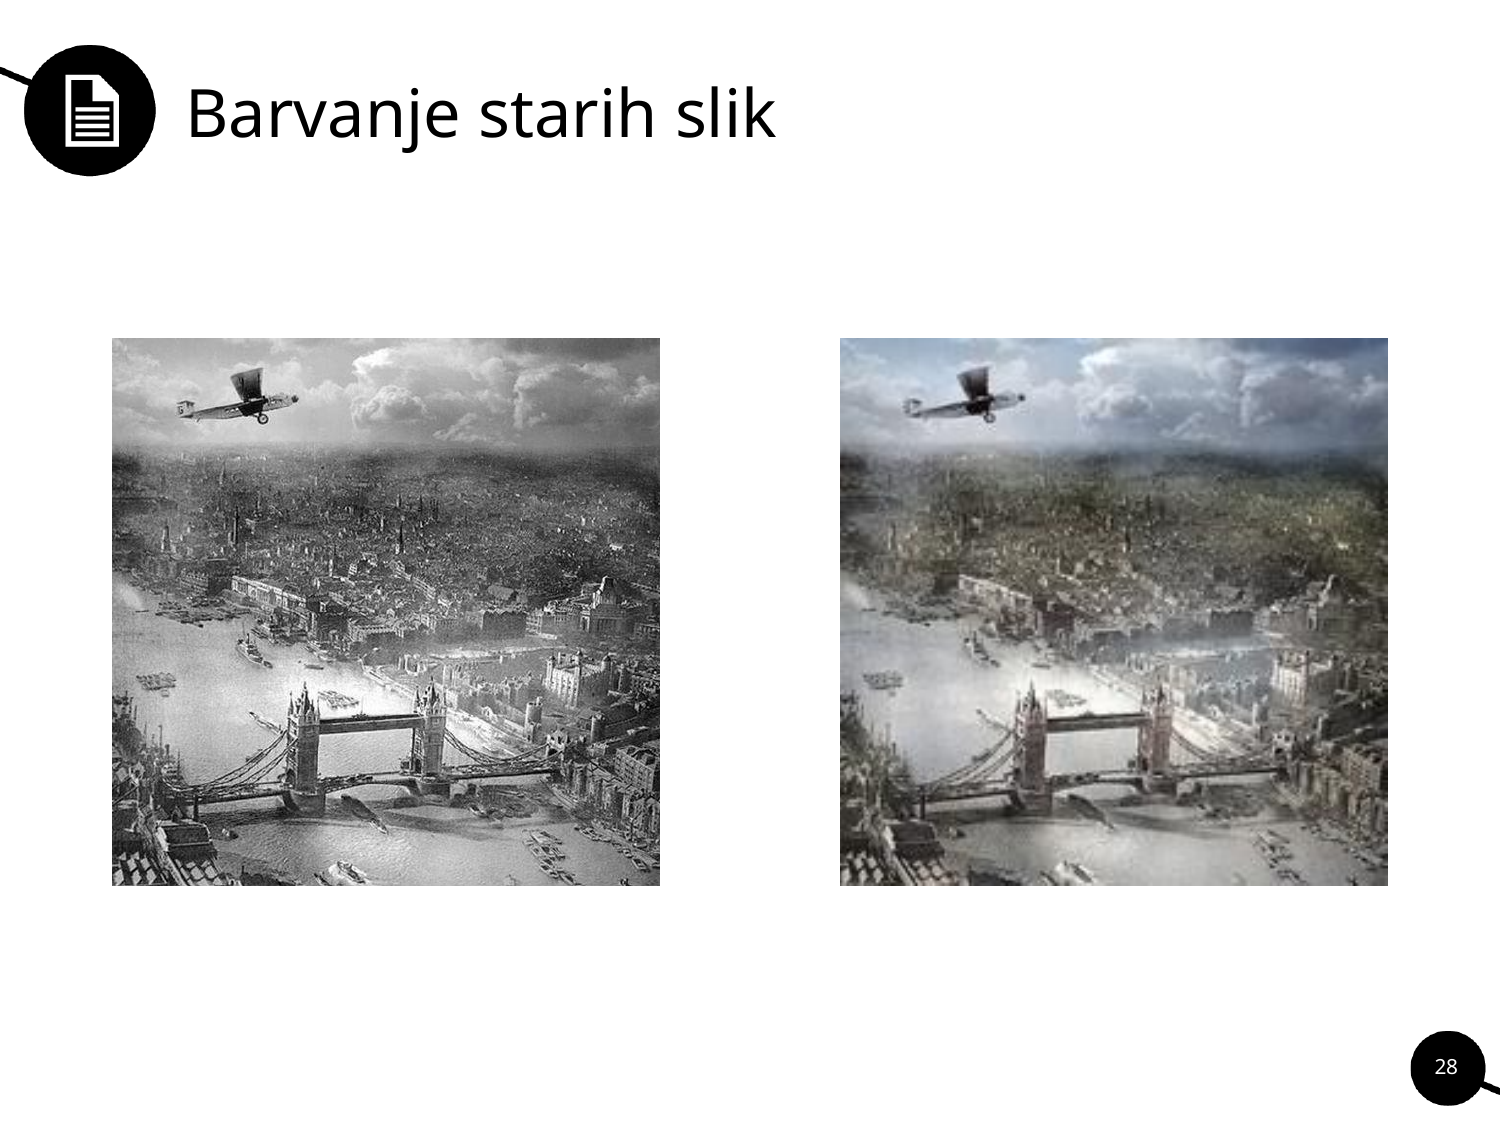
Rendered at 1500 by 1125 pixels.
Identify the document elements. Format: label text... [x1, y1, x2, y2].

picture [0, 0, 1500, 1125]
title Barvanje starih slik [170, 45, 1425, 177]
